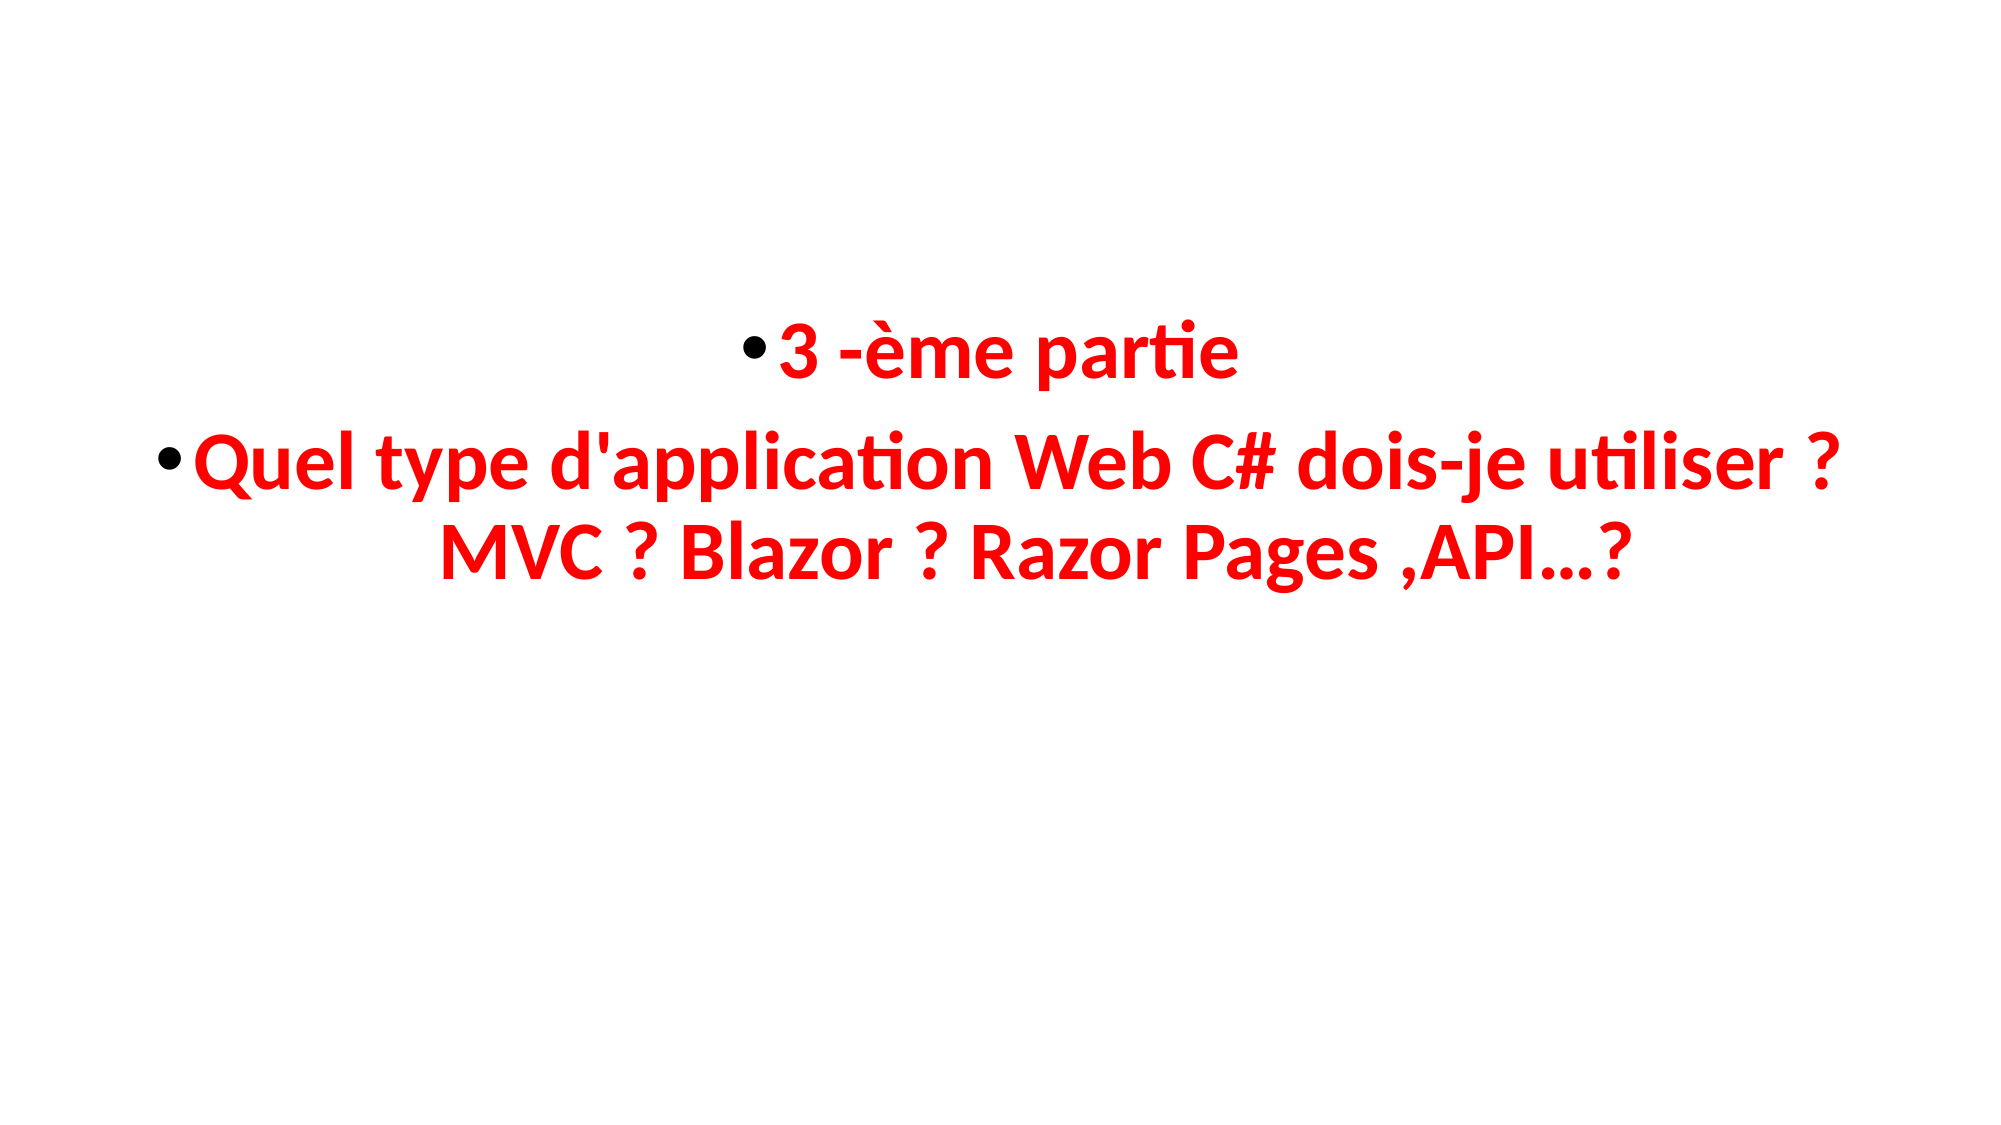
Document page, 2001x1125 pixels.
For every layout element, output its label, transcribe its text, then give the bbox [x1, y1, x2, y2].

list 3 -ème partie Quel type d'application Web C# dois-je utiliser ? MVC ? Blazor ? Razor Pages ,API…? [137, 299, 1863, 1014]
